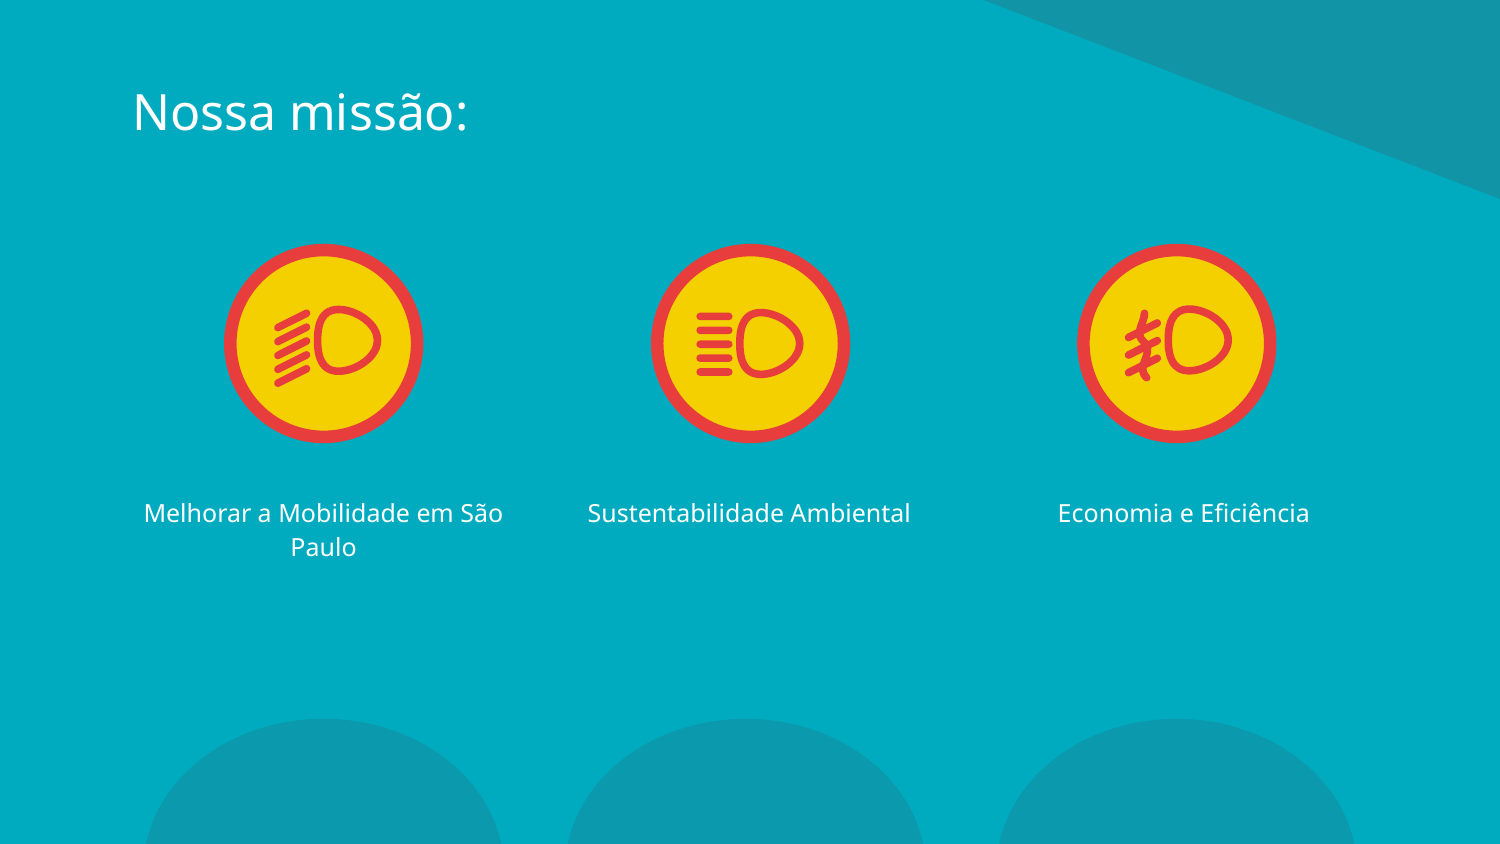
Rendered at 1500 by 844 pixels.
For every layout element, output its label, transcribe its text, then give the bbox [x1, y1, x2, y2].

text_box [230, 250, 418, 437]
text_box [657, 250, 845, 437]
title Nossa missão: [116, 63, 1383, 158]
text_box Sustentabilidade Ambiental [521, 477, 956, 548]
text_box [1083, 250, 1271, 437]
text_box Economia e Eficiência [956, 477, 1412, 548]
subtitle Melhorar a Mobilidade em São Paulo [95, 477, 521, 548]
